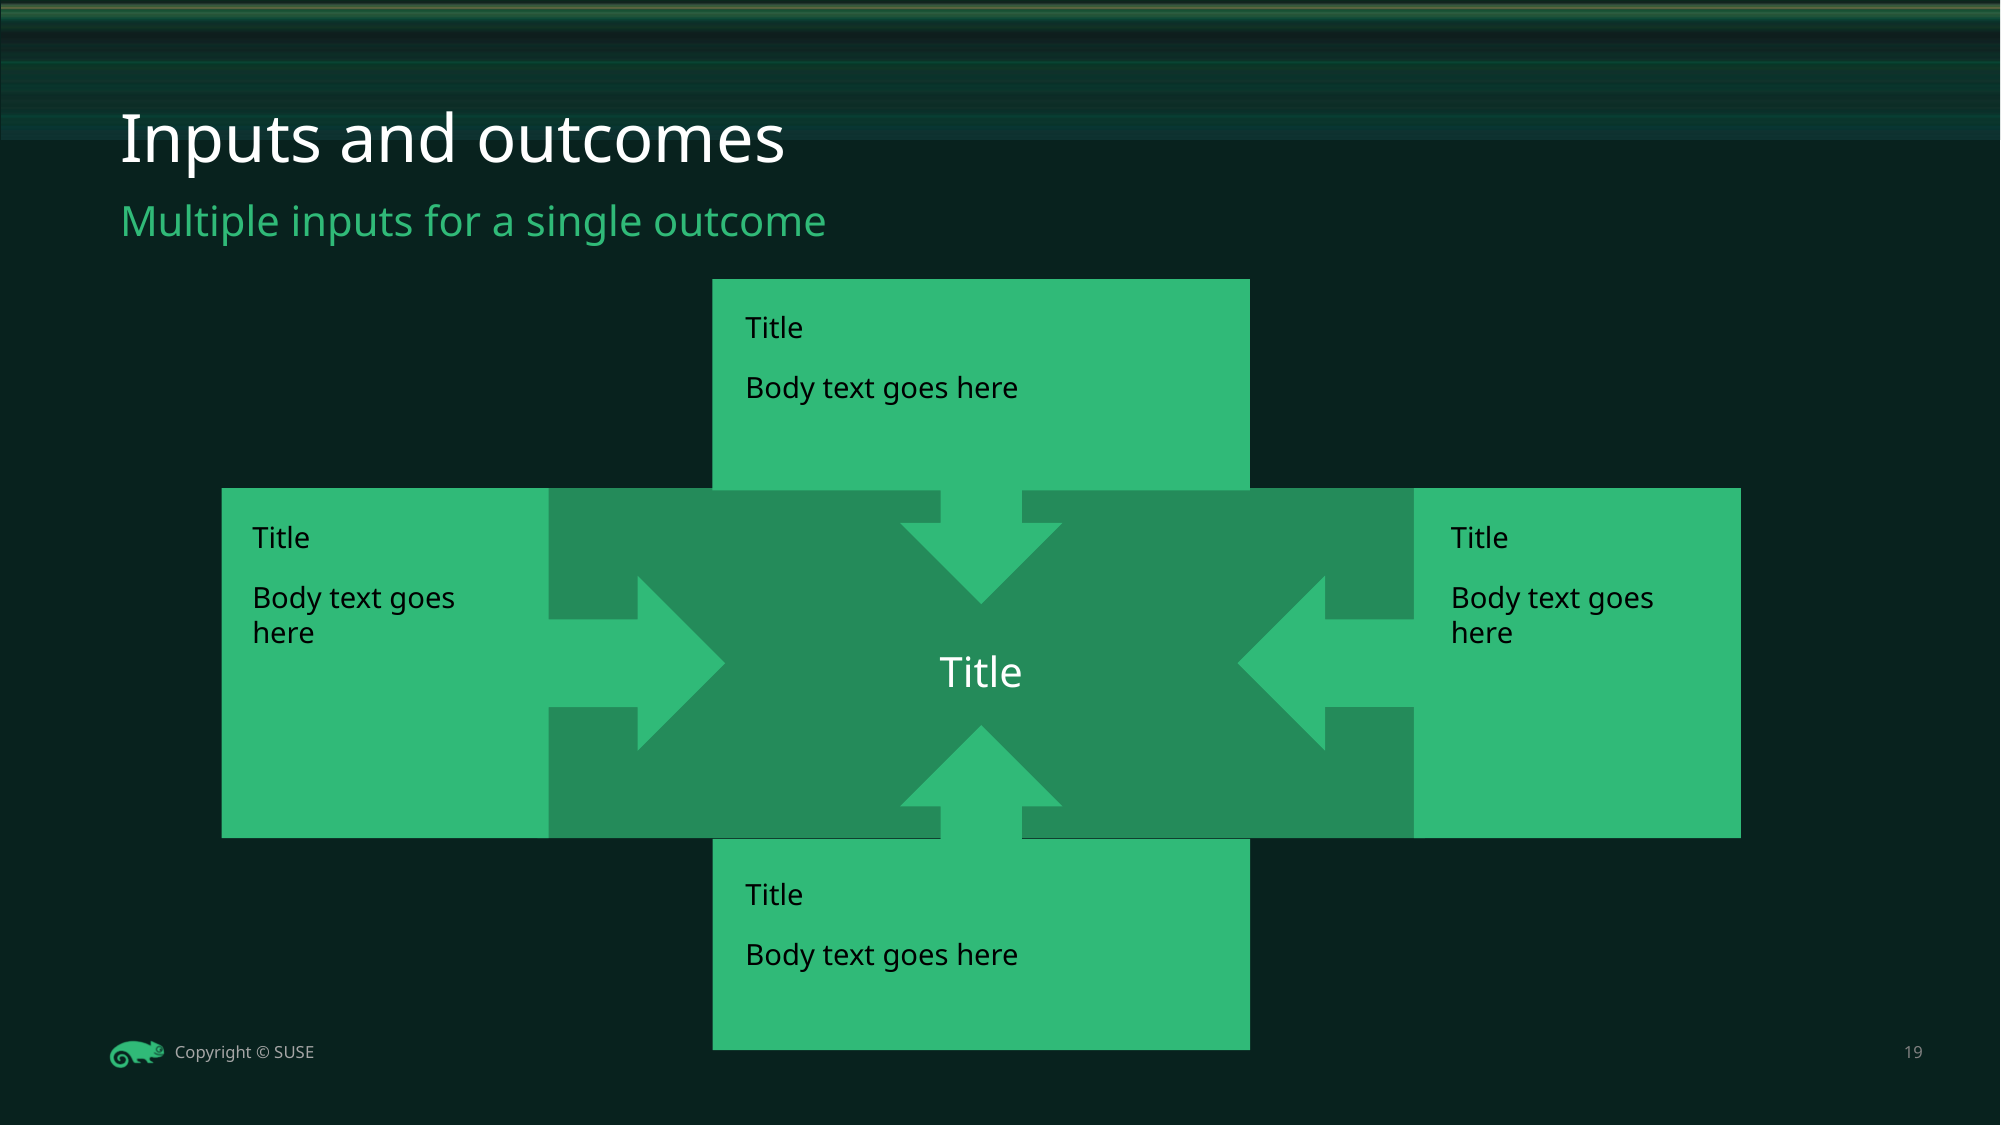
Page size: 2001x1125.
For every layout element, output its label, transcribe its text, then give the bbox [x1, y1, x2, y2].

text_box Body text goes here [730, 362, 1200, 413]
text_box Body text goes here [730, 928, 1200, 979]
text_box Title [730, 868, 1200, 919]
text_box Title [1436, 511, 1712, 562]
list Multiple inputs for a single outcome [120, 189, 1880, 245]
slide_number <number> [1875, 1042, 1923, 1063]
text_box Title [237, 511, 513, 562]
picture [99, 1031, 175, 1074]
text_box Title [730, 302, 1200, 353]
text_box [221, 279, 1741, 1051]
picture [1, 0, 2001, 140]
title Inputs and outcomes [120, 103, 1880, 179]
text_box Body text goes here [237, 572, 513, 657]
text_box Body text goes here [1436, 572, 1712, 657]
text_box Title [746, 638, 1216, 704]
